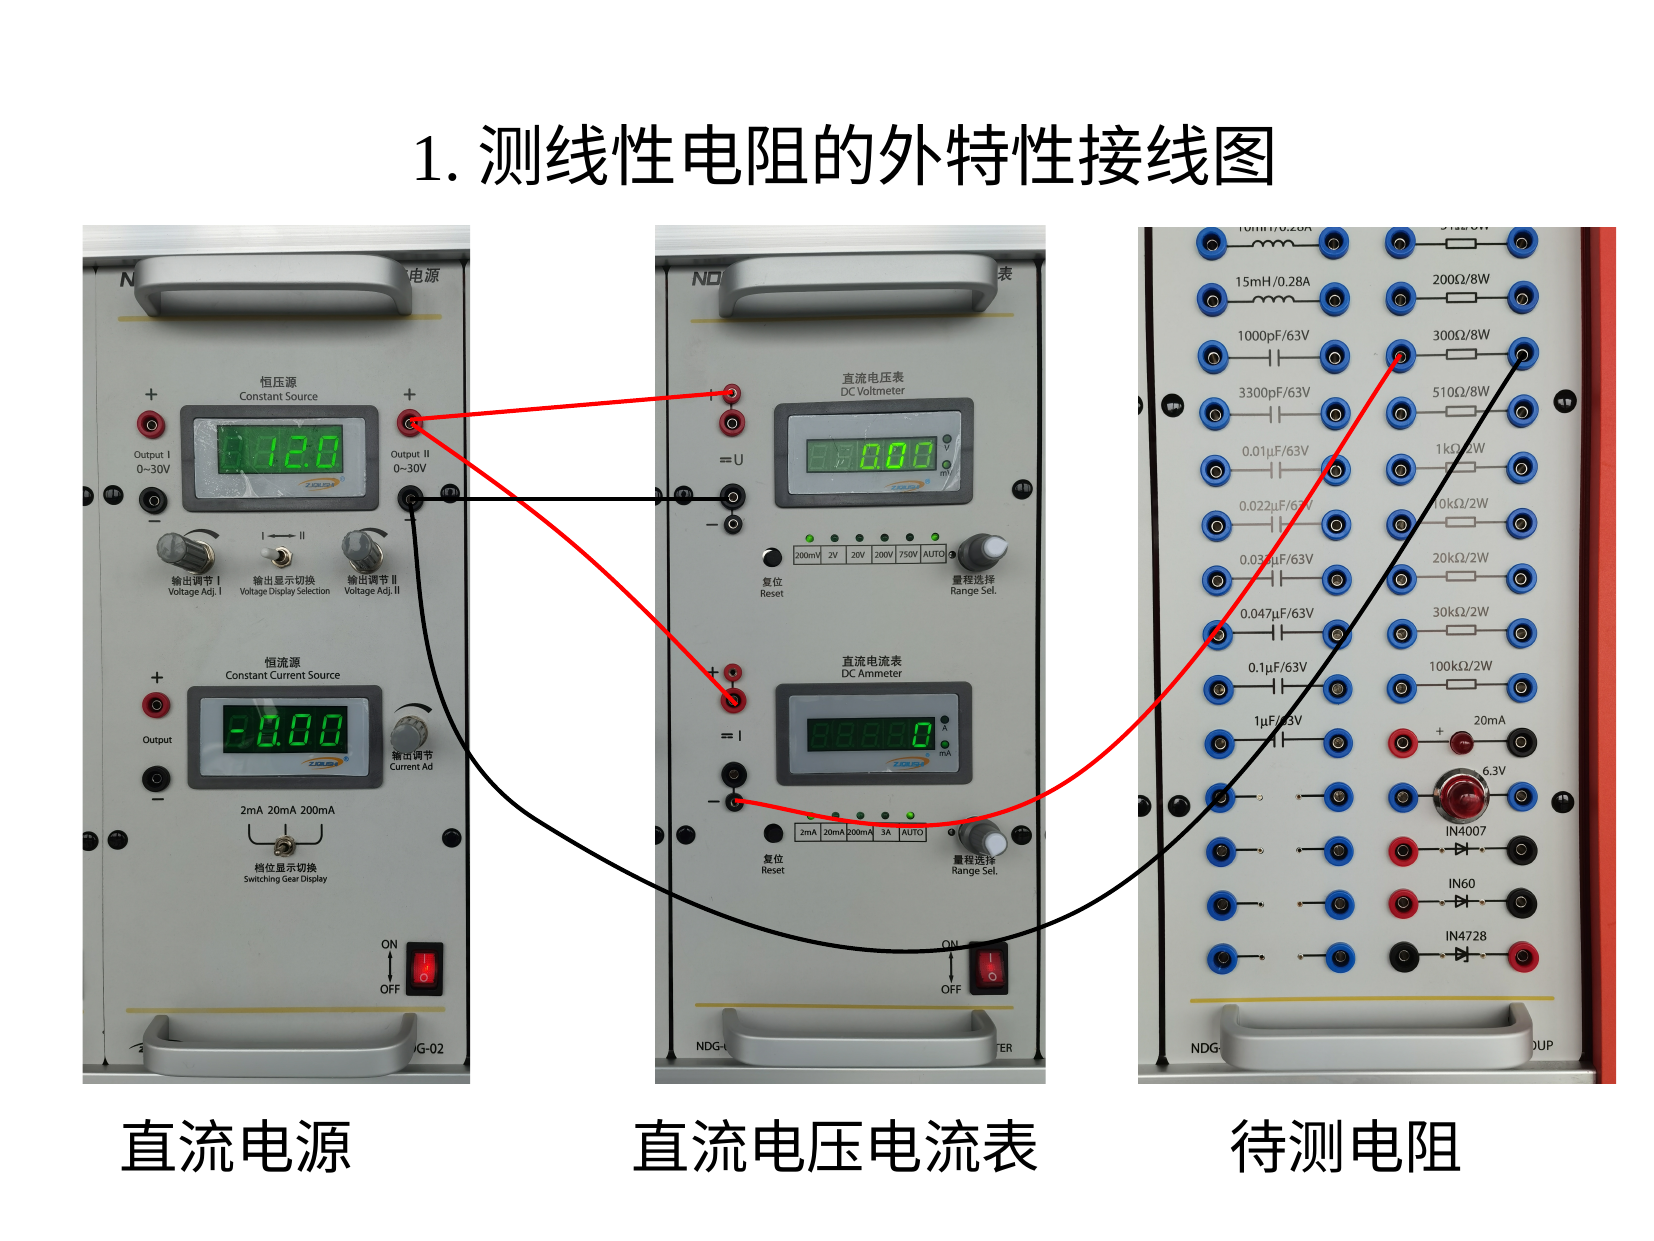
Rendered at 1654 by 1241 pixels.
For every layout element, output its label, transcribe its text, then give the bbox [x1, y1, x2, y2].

text_box 待测电阻 [1214, 1102, 1478, 1189]
picture [415, 417, 471, 462]
picture [655, 890, 1046, 1084]
picture [1138, 225, 1617, 1084]
picture [655, 225, 1046, 949]
text_box 直流电压电流表 [617, 1102, 1055, 1189]
picture [82, 225, 471, 1084]
text_box 直流电源 [105, 1102, 368, 1189]
title 1.测线性电阻的外特性接线图 [82, 59, 1571, 248]
